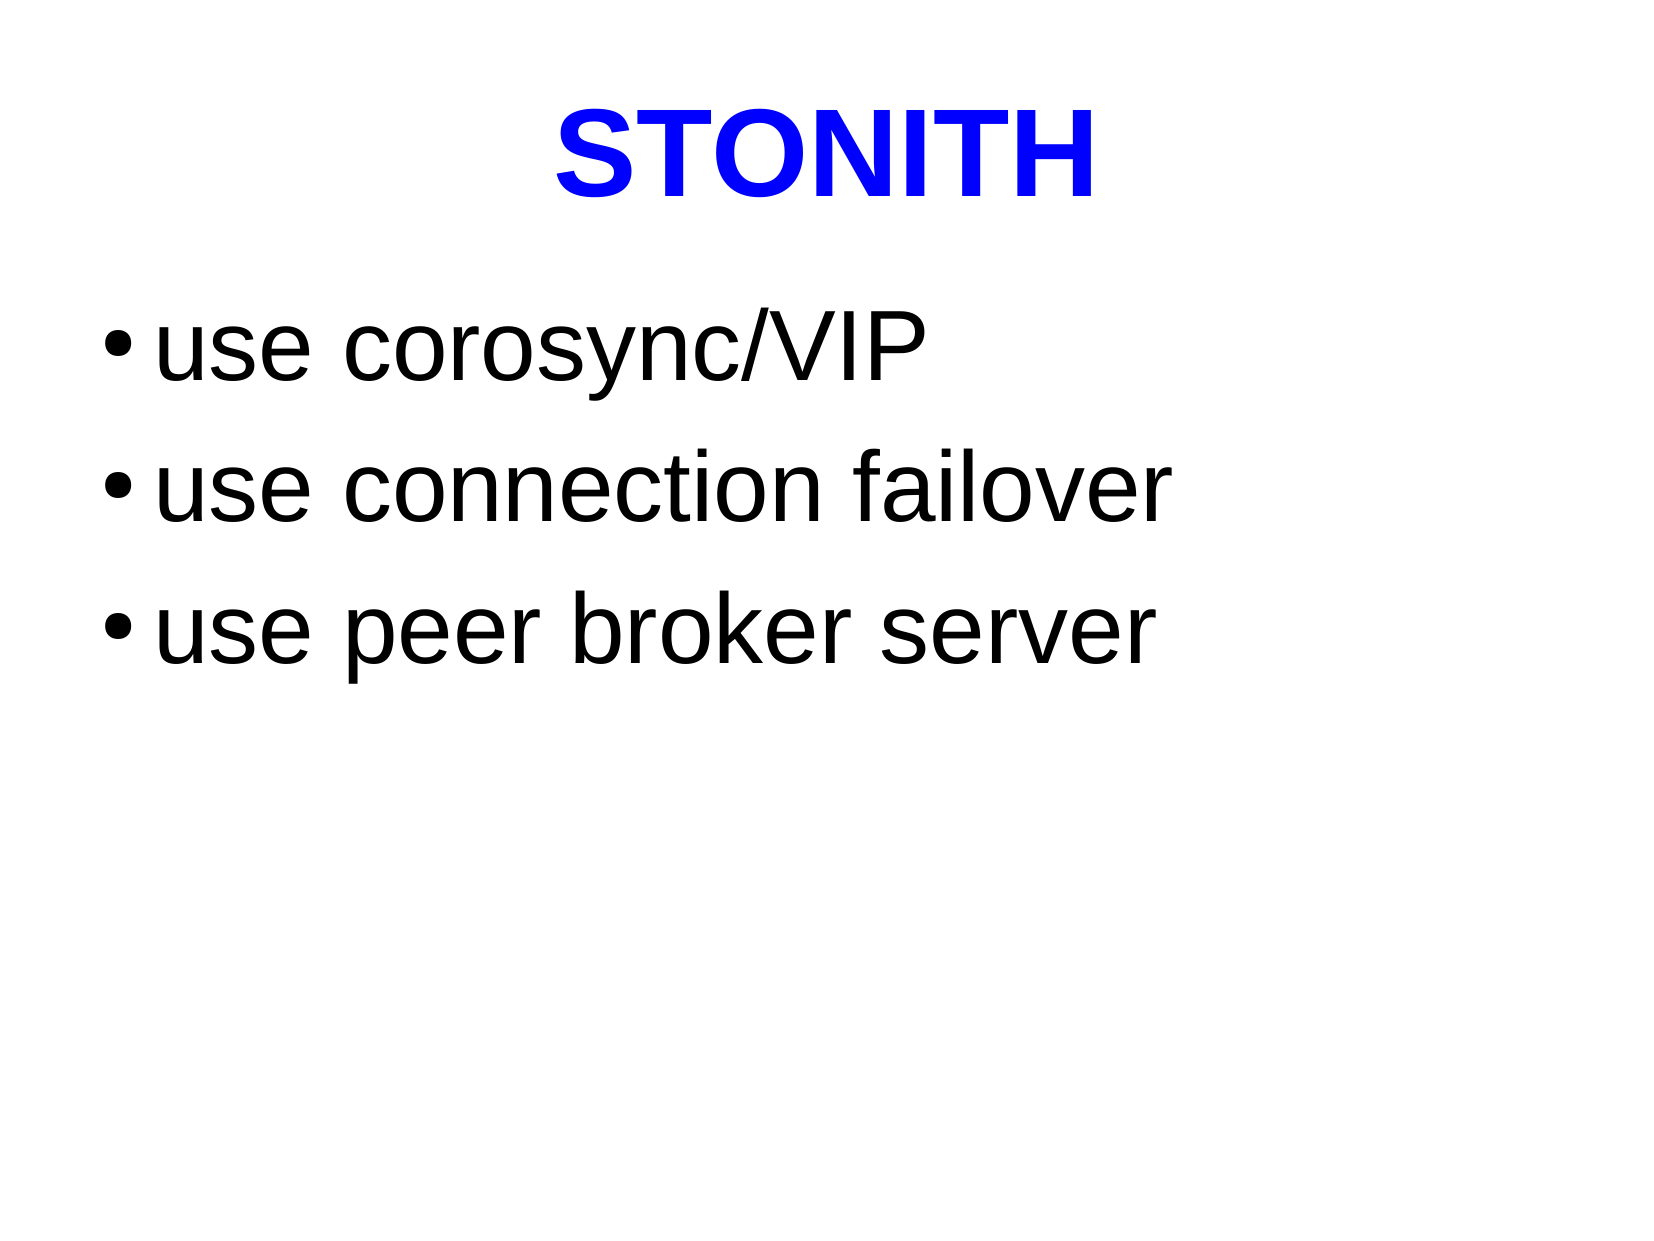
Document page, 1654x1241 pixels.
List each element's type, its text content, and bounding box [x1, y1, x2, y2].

list use corosync/VIP use connection failover use peer broker server [82, 290, 1591, 1130]
title STONITH [82, 49, 1571, 257]
